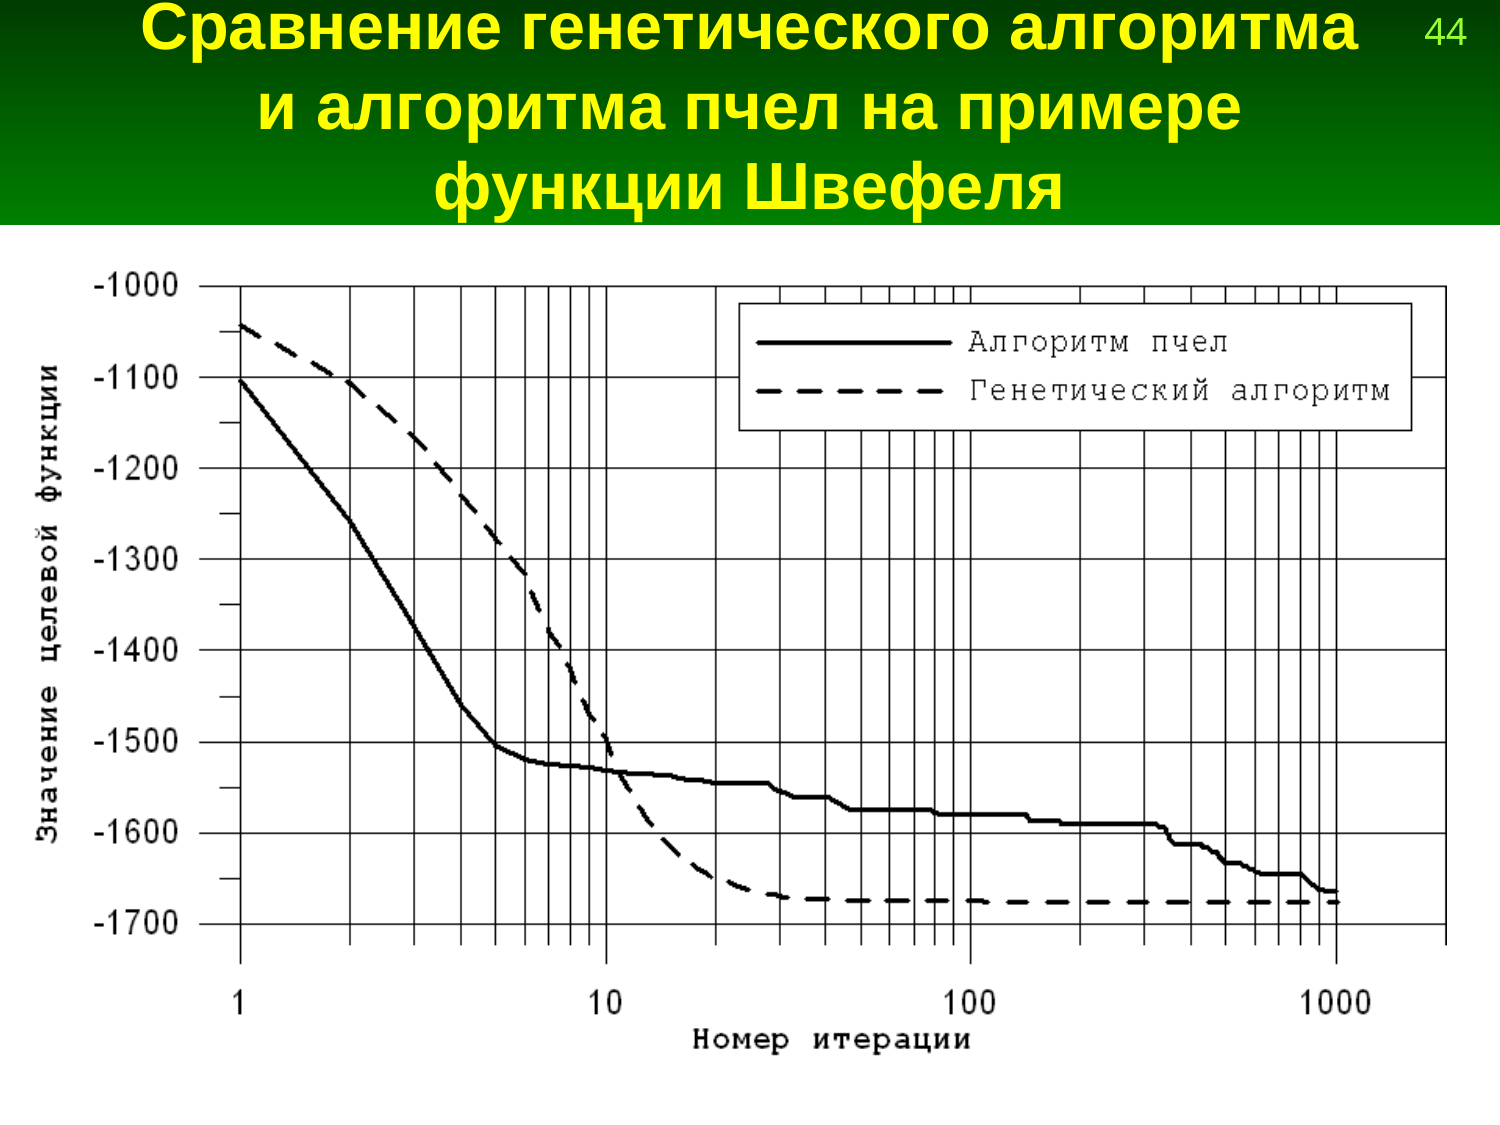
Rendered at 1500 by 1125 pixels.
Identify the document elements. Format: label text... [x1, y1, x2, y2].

title Сравнение генетического алгоритма и алгоритма пчел на примере функции Швефеля [112, 8, 1388, 197]
picture [29, 267, 1447, 1060]
